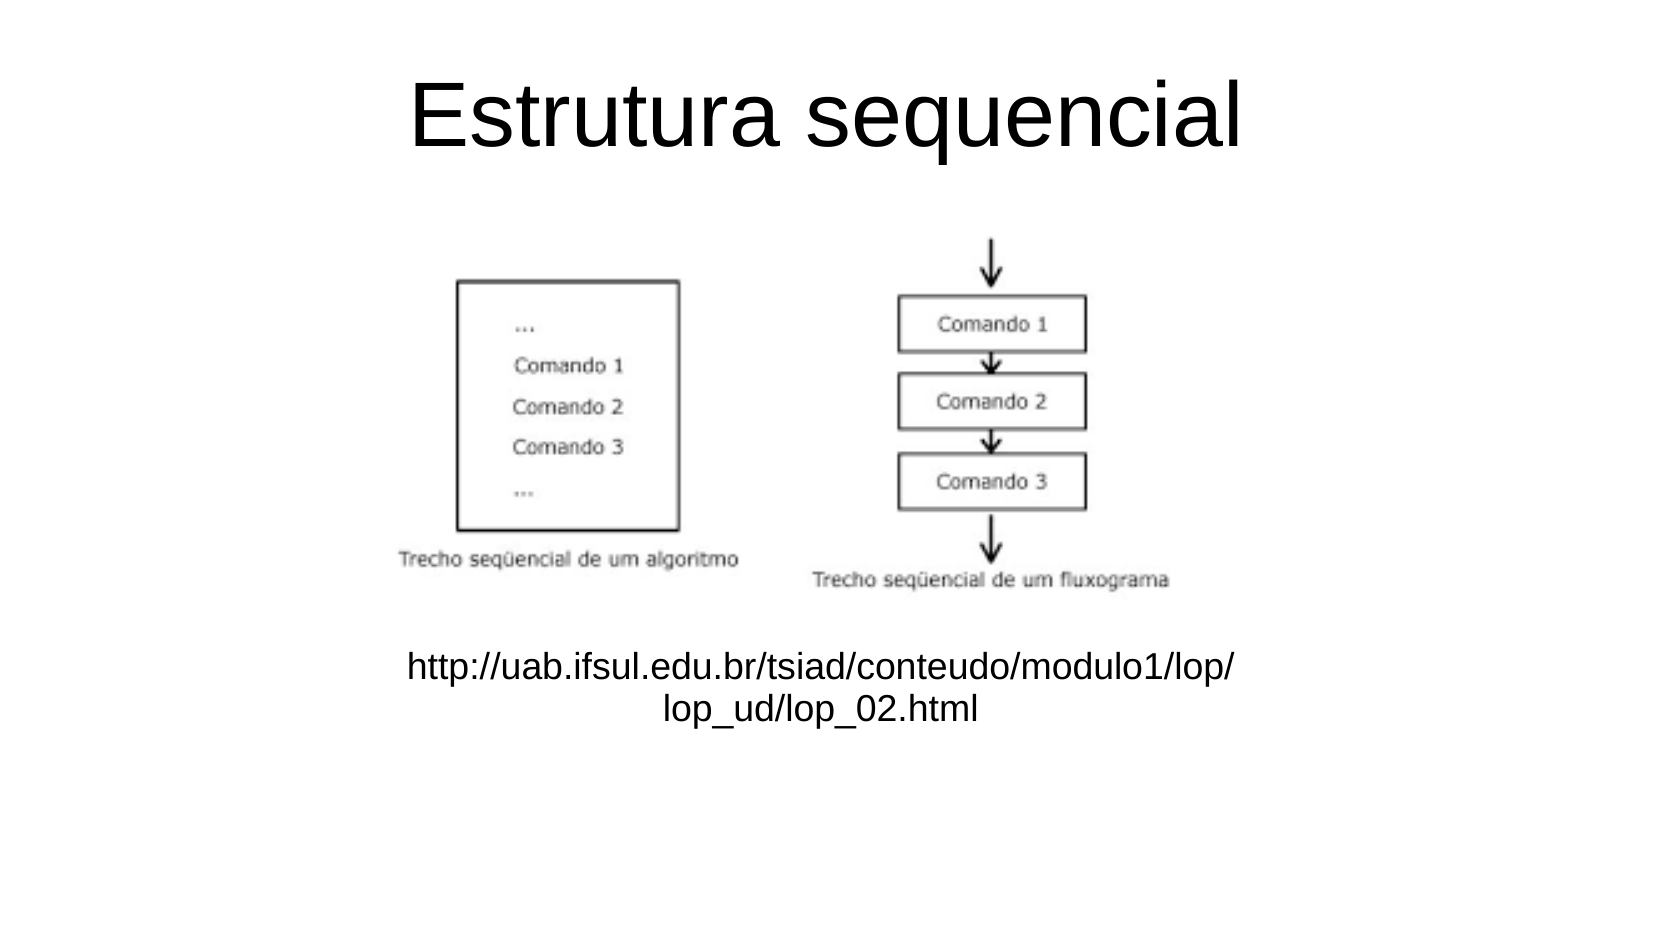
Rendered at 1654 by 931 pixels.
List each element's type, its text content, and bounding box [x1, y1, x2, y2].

title Estrutura sequencial [82, 37, 1571, 193]
text_box http://uab.ifsul.edu.br/tsiad/conteudo/modulo1/lop/lop_ud/lop_02.html [354, 637, 1288, 737]
picture [377, 235, 1205, 615]
